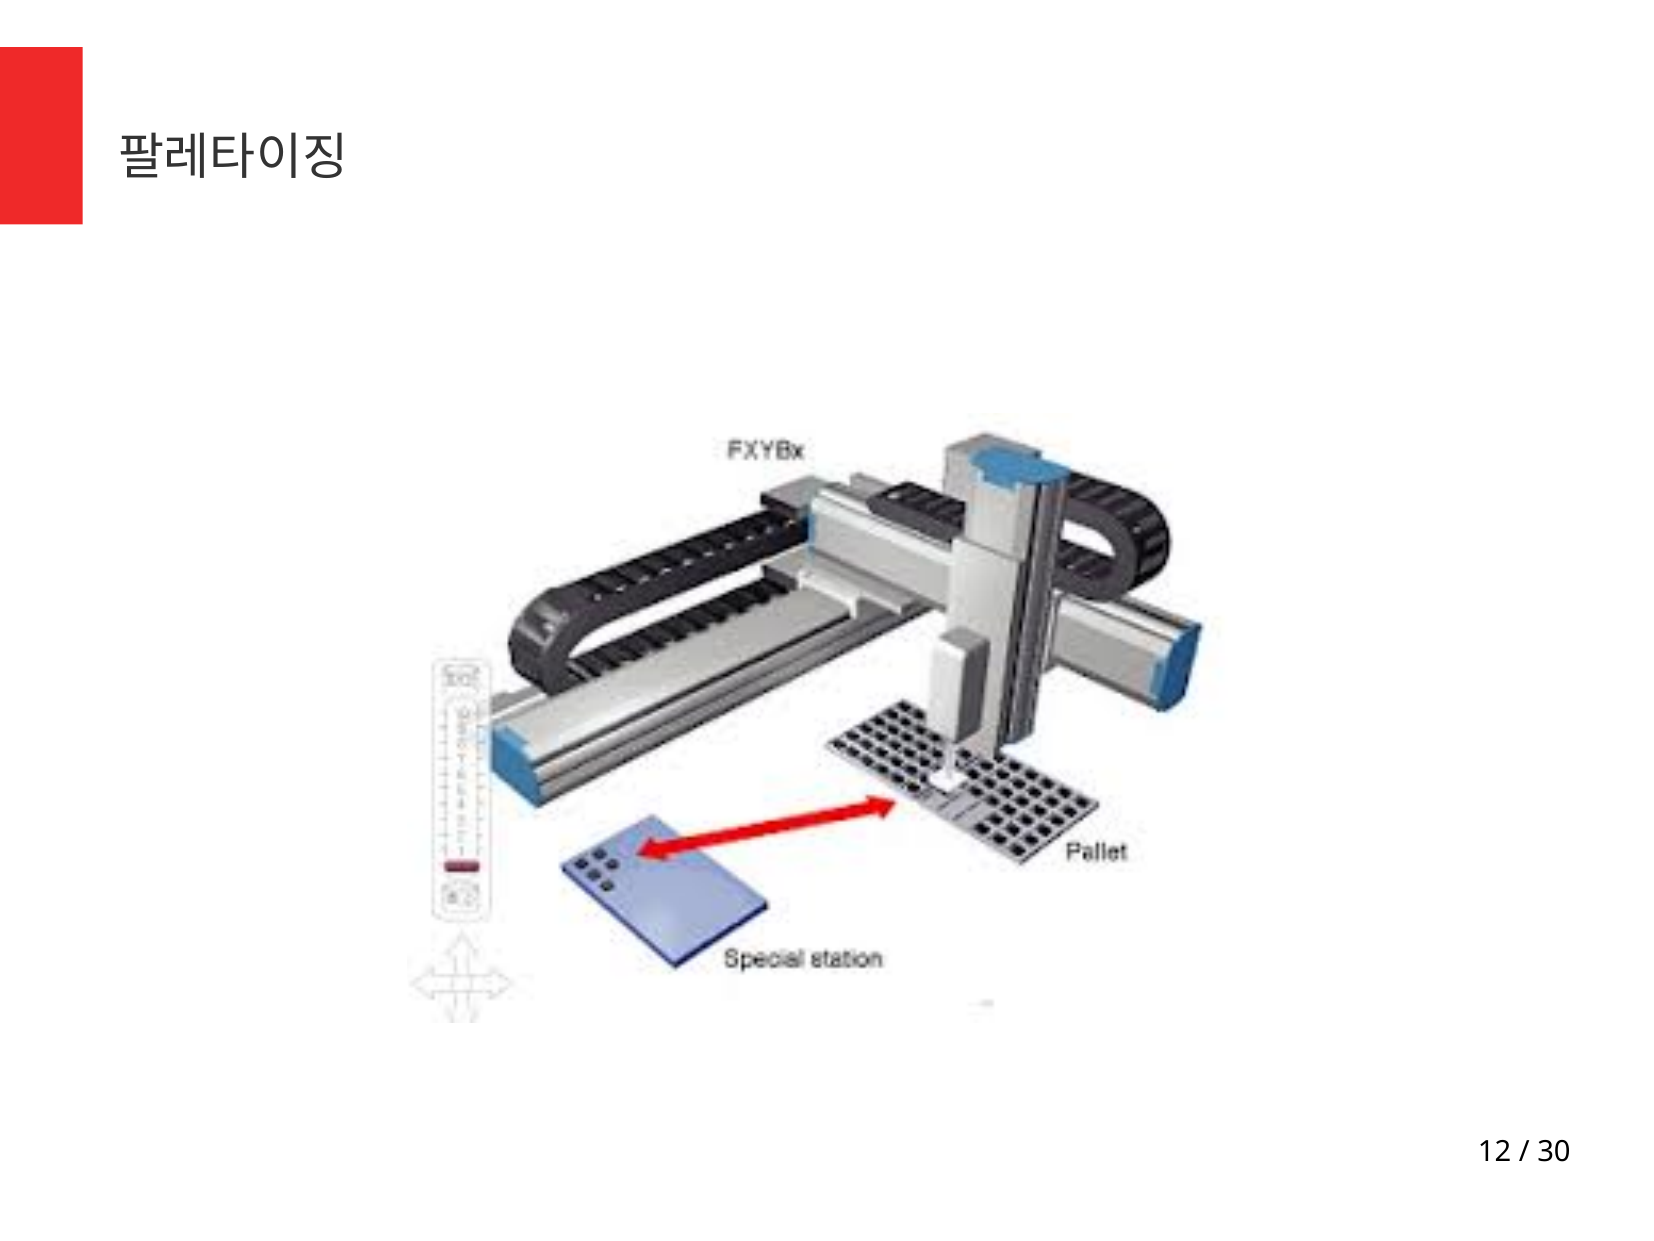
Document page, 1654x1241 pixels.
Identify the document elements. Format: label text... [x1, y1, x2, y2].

picture [407, 413, 1247, 1023]
title 팔레타이징 [118, 49, 1571, 257]
